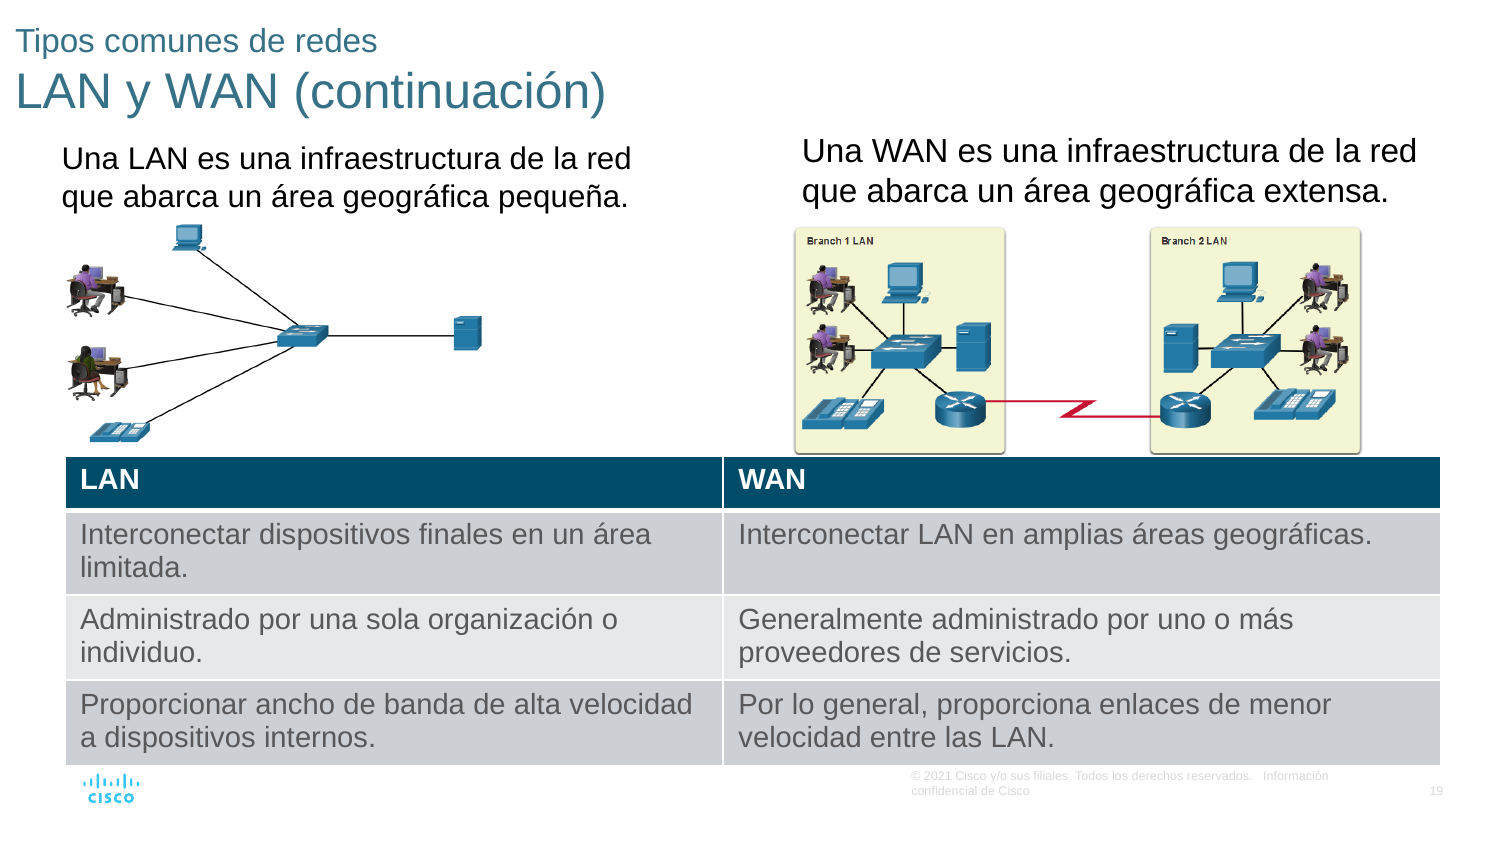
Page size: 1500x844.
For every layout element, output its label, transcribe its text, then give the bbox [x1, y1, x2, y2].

title Tipos comunes de redes LAN y WAN (continuación) [0, 6, 1500, 131]
table_cell Interconectar LAN en amplias áreas geográficas. [724, 513, 1440, 594]
table_cell Por lo general, proporciona enlaces de menor velocidad entre las LAN. [724, 681, 1440, 765]
table_cell Proporcionar ancho de banda de alta velocidad a dispositivos internos. [66, 681, 722, 765]
table_cell Administrado por una sola organización o individuo. [66, 596, 722, 679]
text_box Una WAN es una infraestructura de la red que abarca un área geográfica extensa. [787, 121, 1482, 217]
picture [65, 222, 485, 444]
table_header LAN [66, 457, 722, 508]
picture [790, 224, 1365, 455]
table_header WAN [724, 457, 1440, 508]
table_cell Generalmente administrado por uno o más proveedores de servicios. [724, 596, 1440, 679]
table_cell Interconectar dispositivos finales en un área limitada. [66, 513, 722, 594]
list Una LAN es una infraestructura de la red que abarca un área geográfica pequeña. [46, 130, 713, 223]
